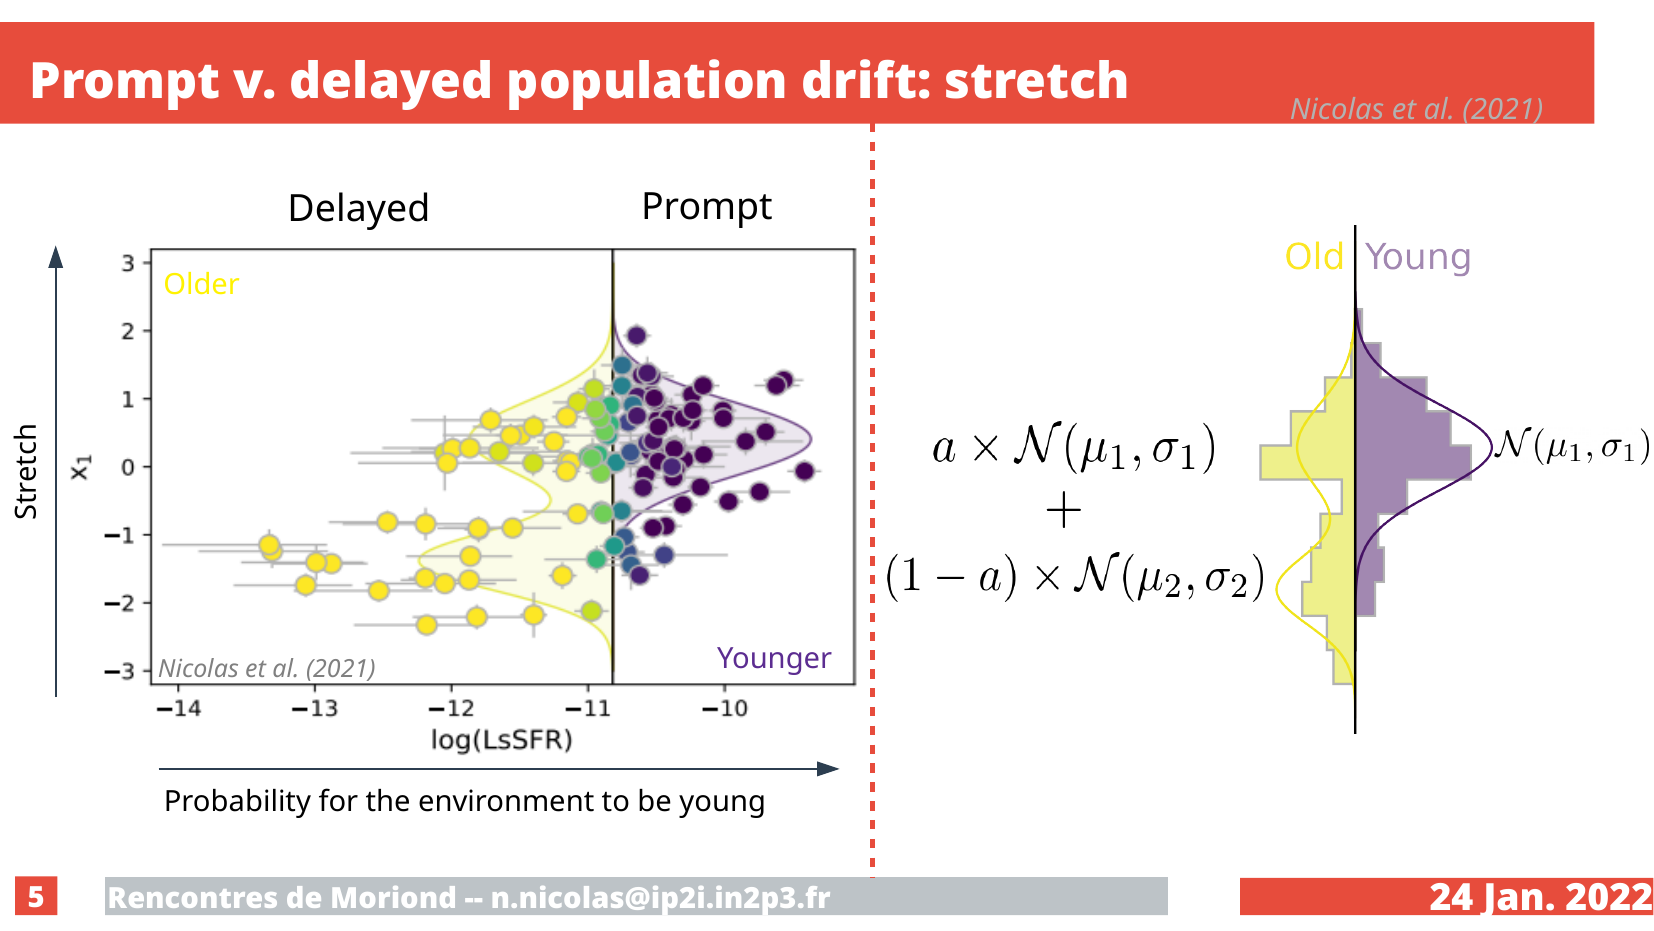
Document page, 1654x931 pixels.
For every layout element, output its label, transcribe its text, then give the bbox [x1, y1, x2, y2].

text_box Prompt [626, 171, 848, 248]
text_box Nicolas et al. (2021) [1275, 80, 1601, 131]
text_box Older [148, 255, 333, 336]
text_box Stretch [0, 349, 66, 536]
text_box Delayed [272, 174, 519, 250]
picture [933, 421, 1214, 474]
text_box Probability for the environment to be young [148, 772, 830, 841]
text_box Nicolas et al. (2021) [143, 643, 500, 700]
title Prompt v. delayed population drift: stretch [29, 45, 1565, 113]
picture [1046, 491, 1081, 528]
picture [51, 268, 55, 349]
picture [51, 234, 872, 773]
text_box Younger [702, 630, 892, 694]
picture [887, 207, 1649, 835]
